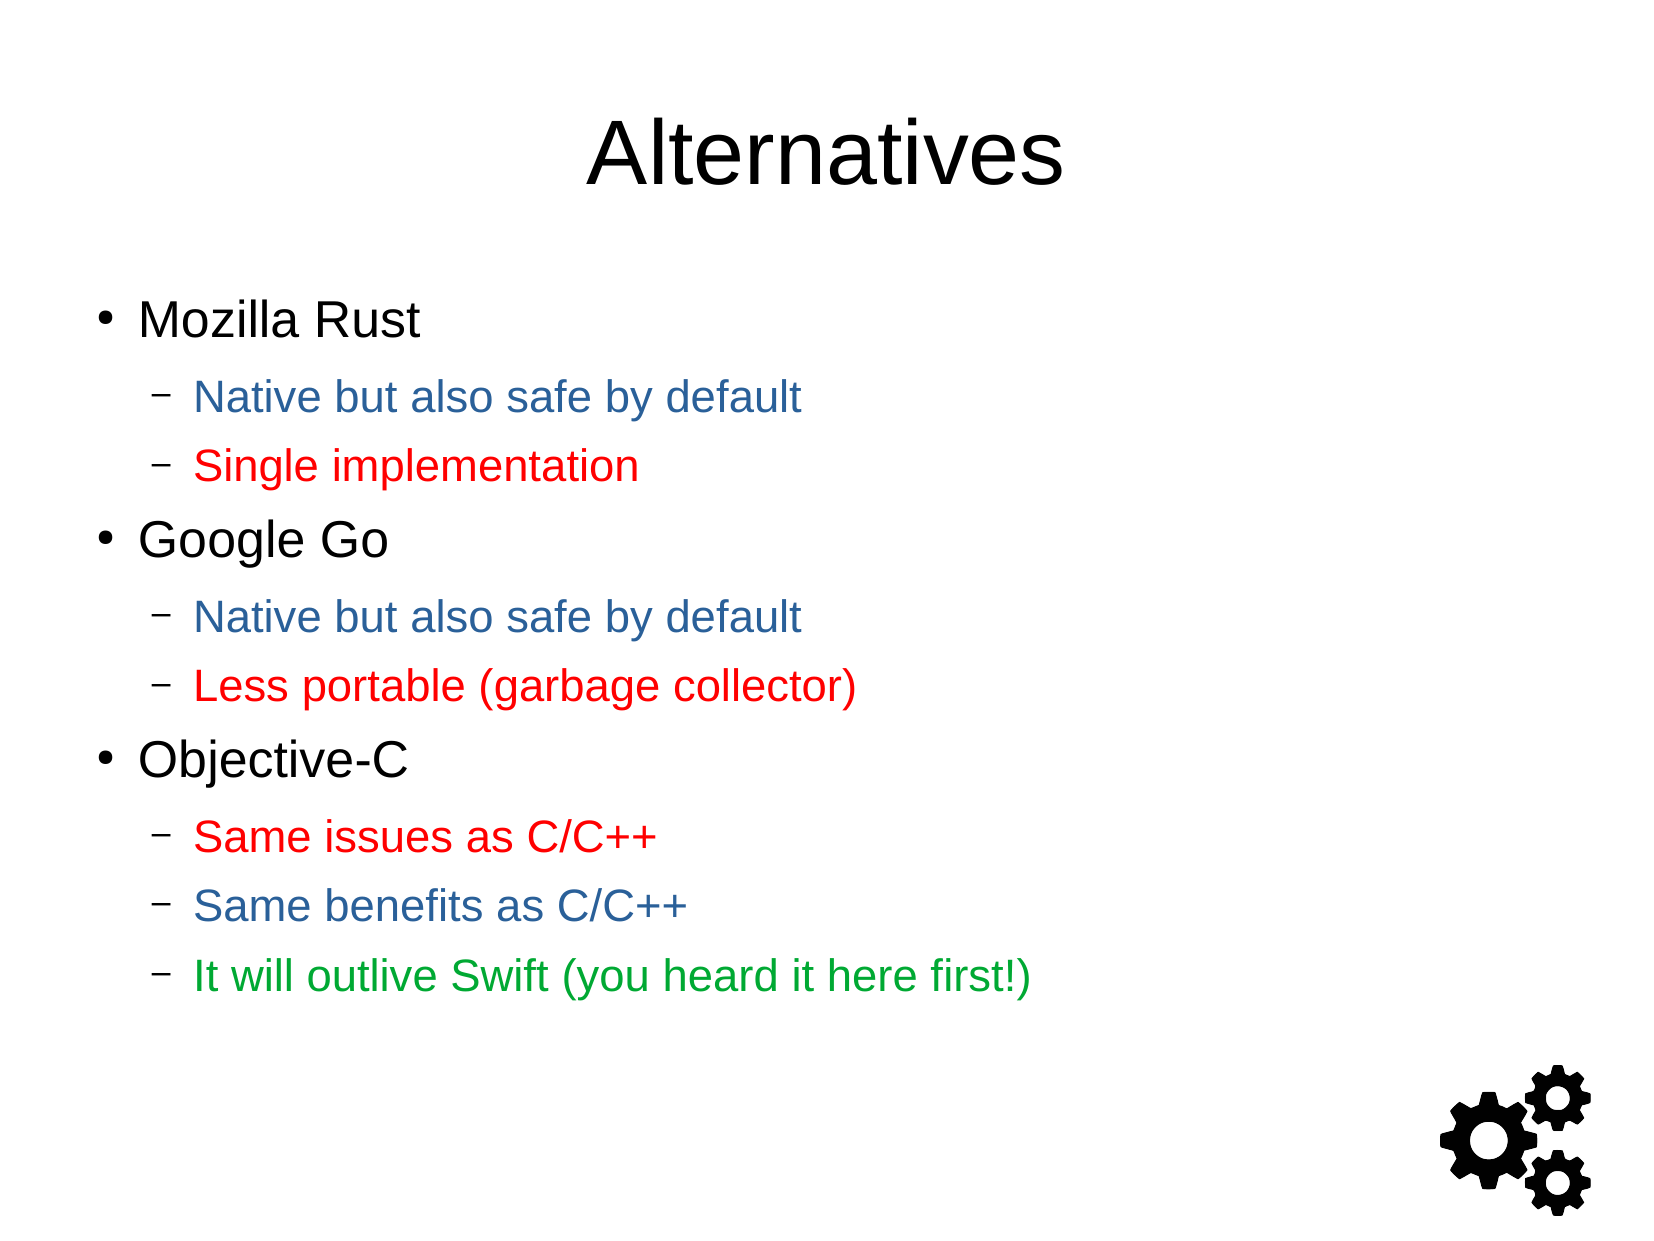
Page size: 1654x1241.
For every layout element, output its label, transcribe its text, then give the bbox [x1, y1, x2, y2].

list Mozilla Rust Native but also safe by default Single implementation Google Go Native but also safe by default Less portable (garbage collector) Objective-C Same issues as C/C++ Same benefits as C/C++ It will outlive Swift (you heard it here first!) [82, 290, 1571, 1010]
picture [1440, 1065, 1591, 1216]
title Alternatives [82, 49, 1571, 257]
